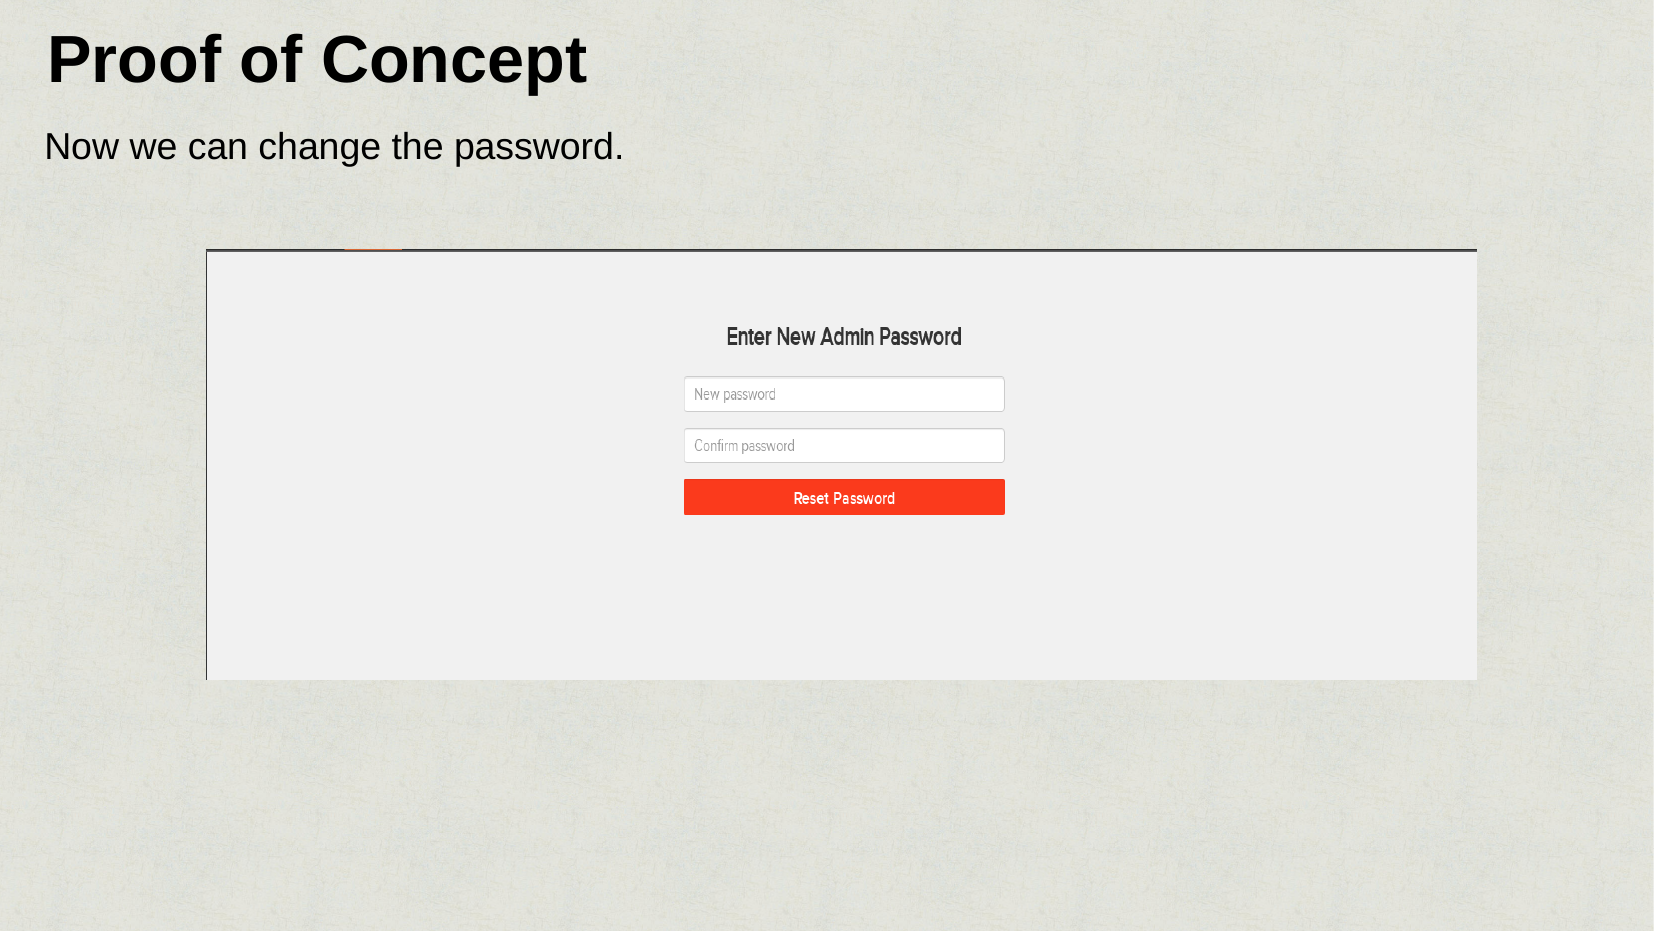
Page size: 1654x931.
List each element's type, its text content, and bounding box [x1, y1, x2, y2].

title Proof of Concept [47, 0, 1536, 119]
picture [0, 0, 1654, 931]
text_box Now we can change the password. [29, 118, 1506, 178]
